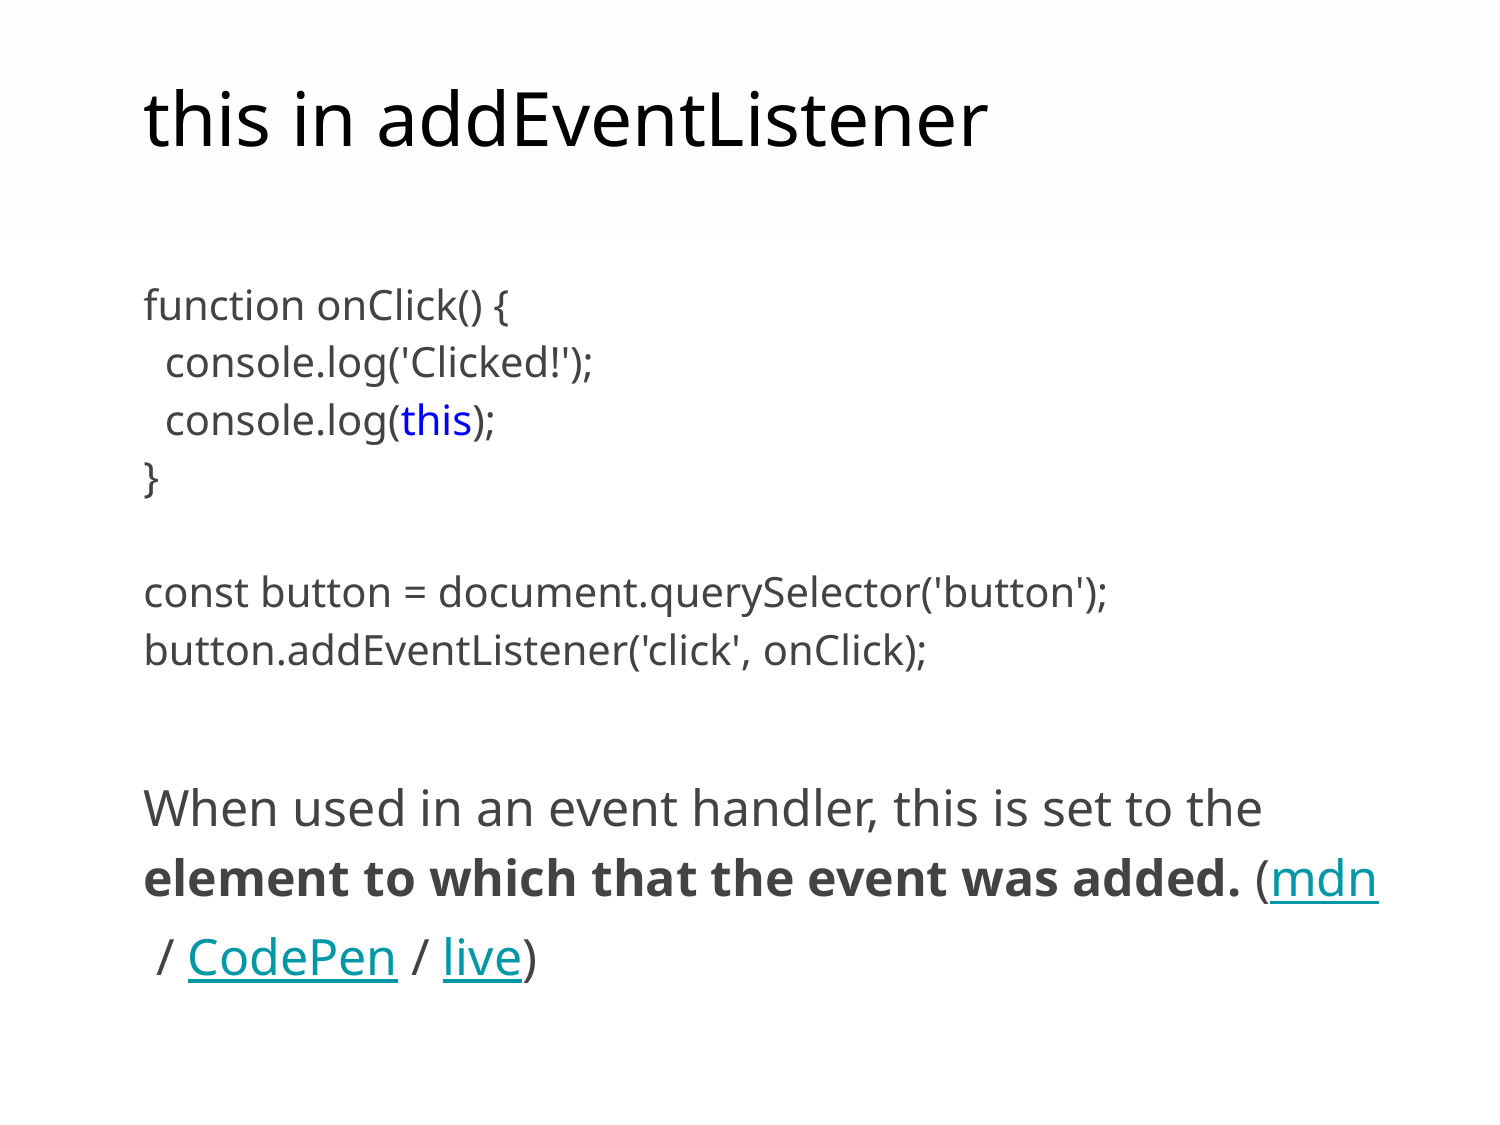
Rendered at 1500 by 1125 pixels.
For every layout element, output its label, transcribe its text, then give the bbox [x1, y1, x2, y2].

title this in addEventListener [128, 56, 1372, 183]
list When used in an event handler, this is set to the element to which that the event was added. (mdn / CodePen / live) [128, 752, 1418, 1097]
list function onClick() { console.log('Clicked!'); console.log(this); } const button = document.querySelector('button'); button.addEventListener('click', onClick); [128, 255, 1372, 734]
